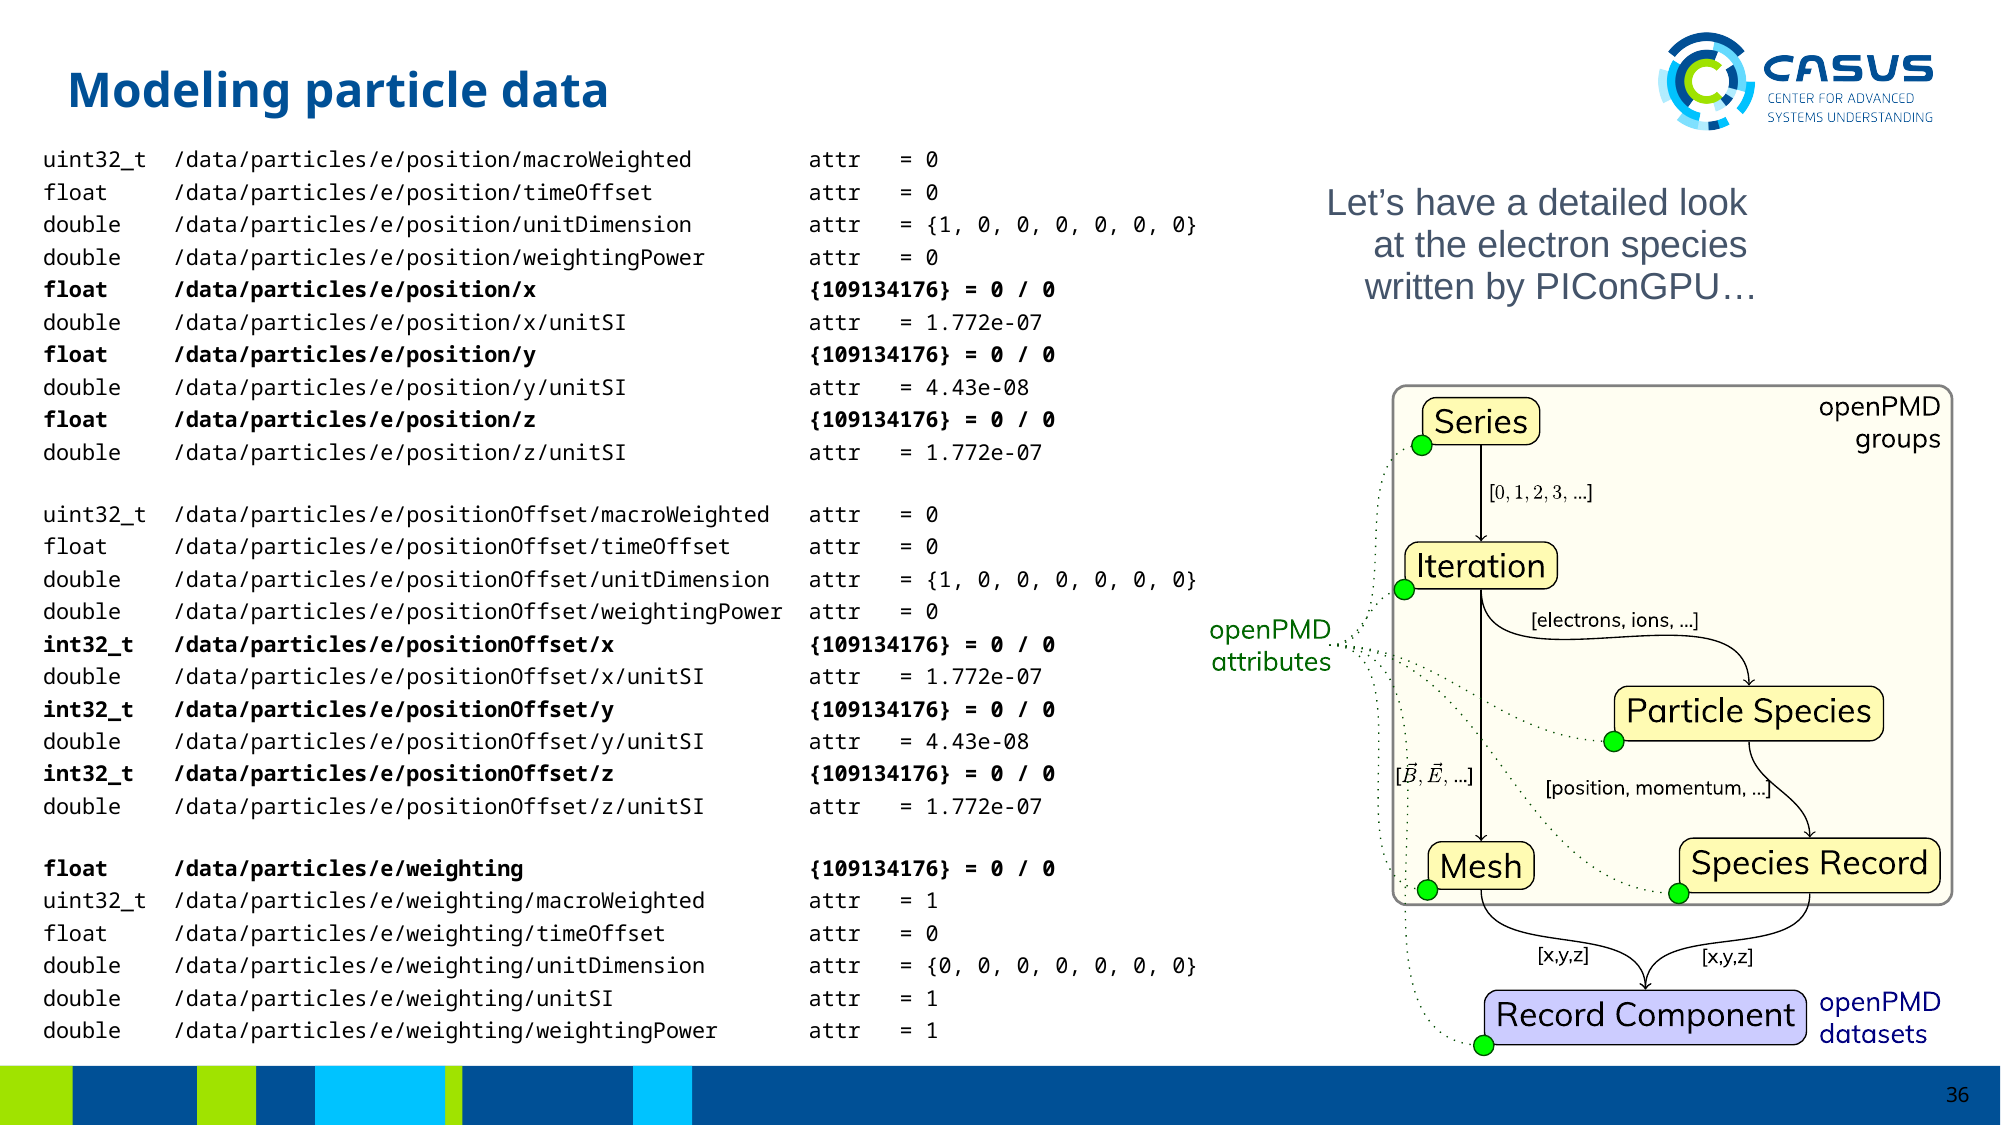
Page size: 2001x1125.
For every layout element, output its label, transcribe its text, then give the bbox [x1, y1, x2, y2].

picture [1184, 383, 1967, 1058]
list uint32_t /data/particles/e/position/macroWeighted attr = 0 float /data/particles/e/position/timeOffset attr = 0 double /data/particles/e/position/unitDimension attr = {1, 0, 0, 0, 0, 0, 0} double /data/particles/e/position/weightingPower attr = 0 float /data/particles/e/position/x {109134176} = 0 / 0 double /data/particles/e/position/x/unitSI attr = 1.772e-07 float /data/particles/e/position/y {109134176} = 0 / 0 double /data/particles/e/position/y/unitSI attr = 4.43e-08 float /data/particles/e/position/z {109134176} = 0 / 0 double /data/particles/e/position/z/unitSI attr = 1.772e-07 uint32_t /data/particles/e/positionOffset/macroWeighted attr = 0 float /data/particles/e/positionOffset/timeOffset attr = 0 double /data/particles/e/positionOffset/unitDimension attr = {1, 0, 0, 0, 0, 0, 0} double /data/particles/e/positionOffset/weightingPower attr = 0 int32_t /data/particles/e/positionOffset/x {109134176} = 0 / 0 double /data/particles/e/positionOffset/x/unitSI attr = 1.772e-07 int32_t /data/particles/e/positionOffset/y {109134176} = 0 / 0 double /data/particles/e/positionOffset/y/unitSI attr = 4.43e-08 int32_t /data/particles/e/positionOffset/z {109134176} = 0 / 0 double /data/particles/e/positionOffset/z/unitSI attr = 1.772e-07 float /data/particles/e/weighting {109134176} = 0 / 0 uint32_t /data/particles/e/weighting/macroWeighted attr = 1 float /data/particles/e/weighting/timeOffset attr = 0 double /data/particles/e/weighting/unitDimension attr = {0, 0, 0, 0, 0, 0, 0} double /data/particles/e/weighting/unitSI attr = 1 double /data/particles/e/weighting/weightingPower attr = 1 [43, 141, 1201, 1045]
text_box Let’s have a detailed look at the electron species written by PIConGPU… [1311, 173, 1774, 326]
title Modeling particle data [66, 54, 1621, 123]
picture [1658, 32, 1933, 131]
